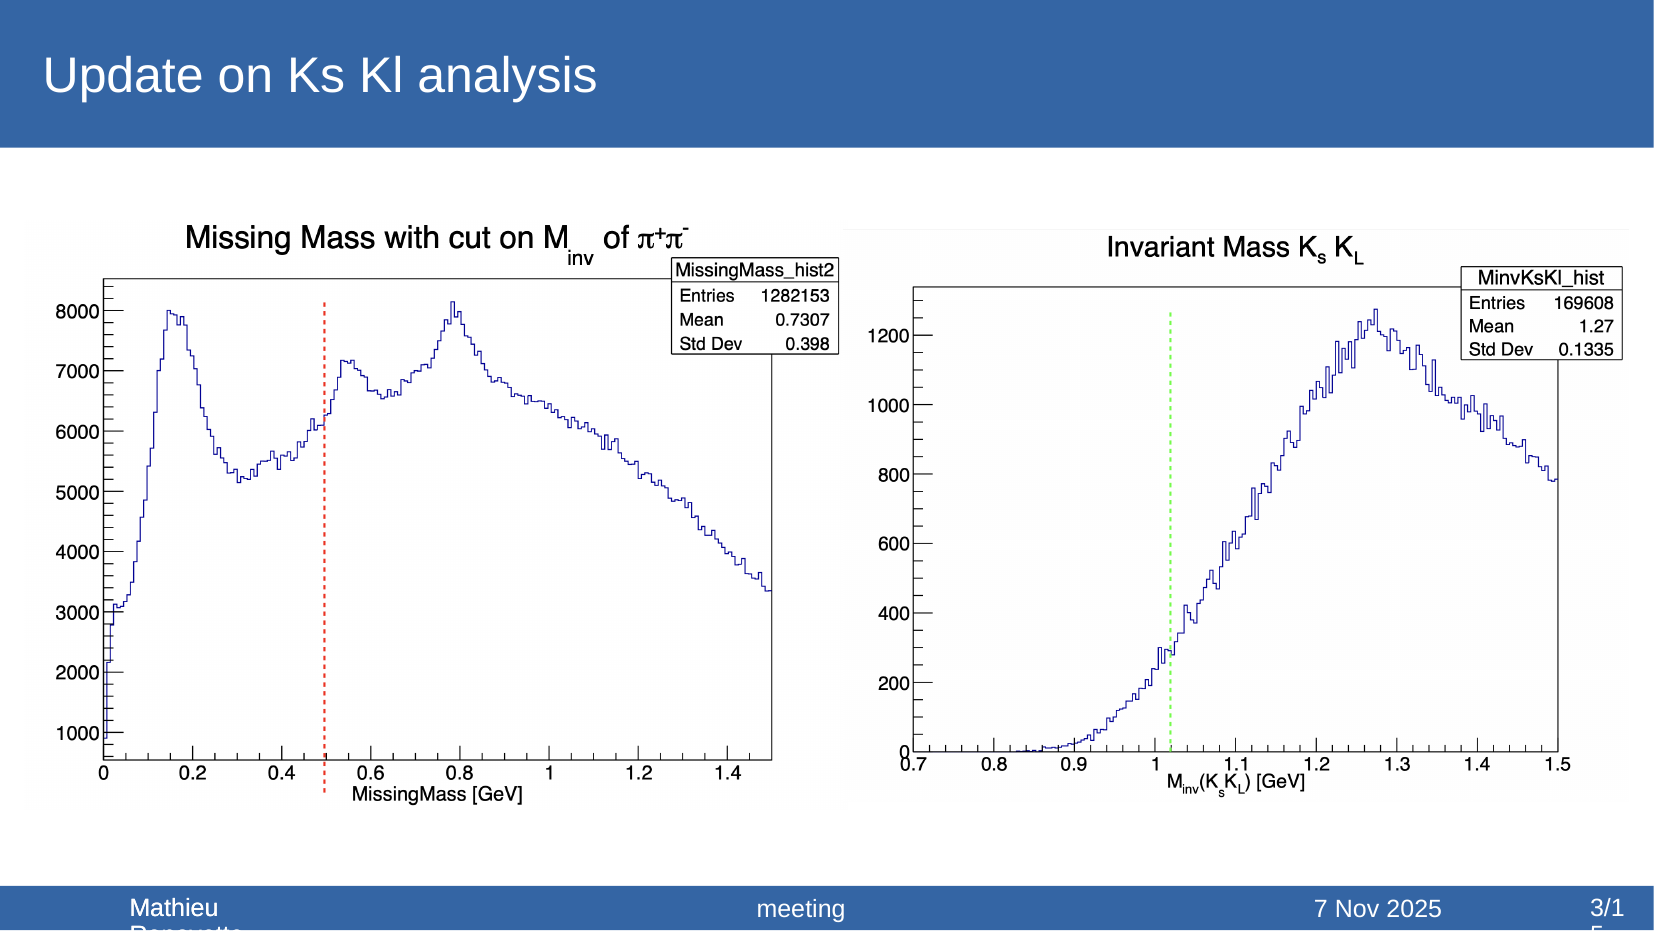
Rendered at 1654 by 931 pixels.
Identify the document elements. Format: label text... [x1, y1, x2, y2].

text_box [226, 885, 1592, 931]
text_box meeting [734, 887, 953, 931]
text_box [0, 0, 1654, 148]
text_box 7 Nov 2025 [1299, 887, 1536, 931]
text_box Update on Ks Kl analysis [27, 40, 886, 114]
text_box 3/15 [1575, 885, 1654, 930]
picture [24, 220, 1629, 810]
text_box [0, 885, 131, 931]
text_box Mathieu Ronayette [114, 885, 355, 929]
